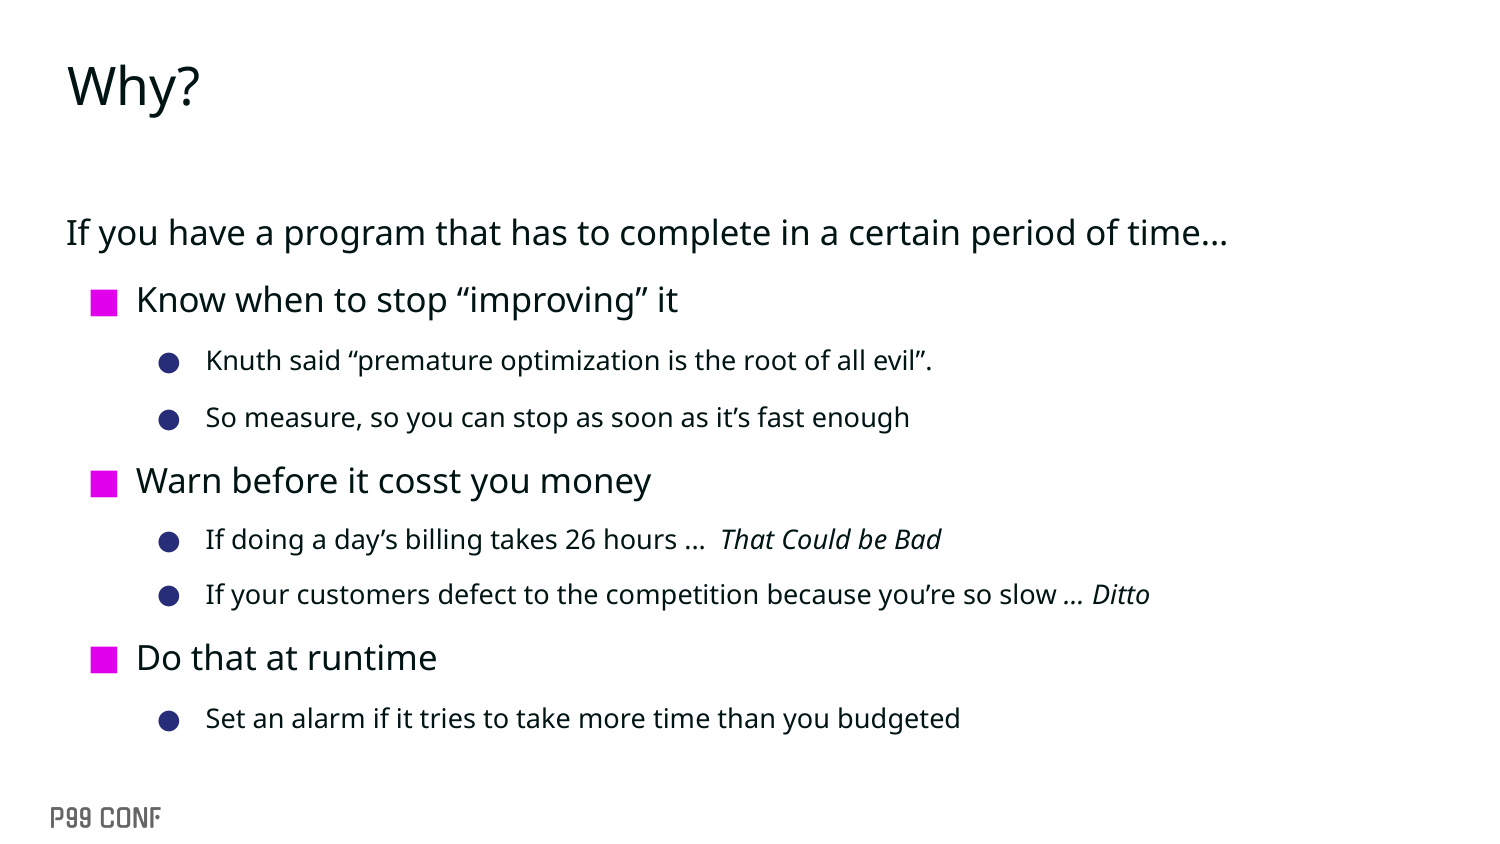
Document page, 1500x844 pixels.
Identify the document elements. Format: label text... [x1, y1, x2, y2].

picture [51, 807, 161, 828]
title Why? [52, 37, 1451, 132]
list If you have a program that has to complete in a certain period of time... Know when to stop “improving” it Knuth said “premature optimization is the root of all evil”. So measure, so you can stop as soon as it’s fast enough Warn before it cosst you money If doing a day’s billing takes 26 hours ... That Could be Bad If your customers defect to the competition because you’re so slow … Ditto Do that at runtime Set an alarm if it tries to take more time than you budgeted [51, 189, 1449, 750]
